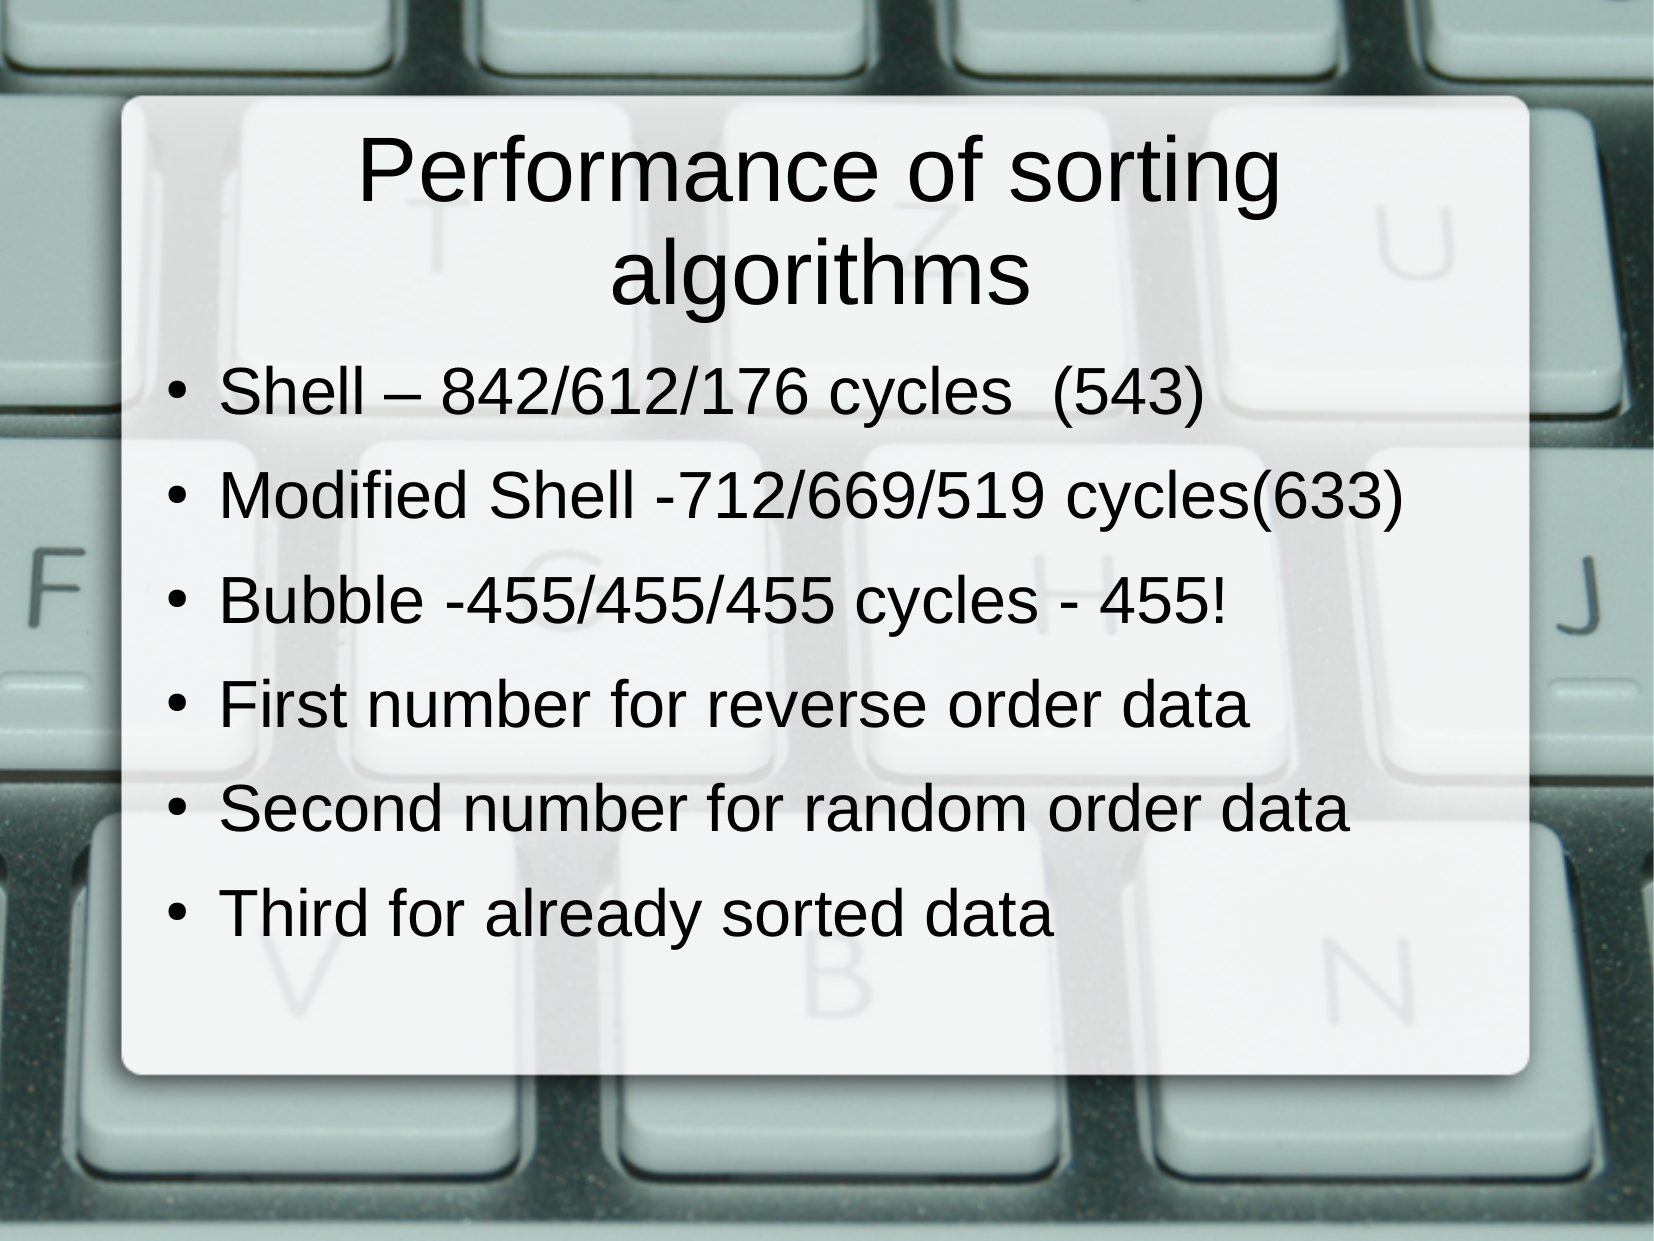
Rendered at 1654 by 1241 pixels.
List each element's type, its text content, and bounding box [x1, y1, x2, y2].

title Performance of sorting algorithms [135, 118, 1506, 324]
picture [0, 0, 1654, 1241]
list Shell – 842/612/176 cycles (543) Modified Shell -712/669/519 cycles(633) Bubble -455/455/455 cycles - 455! First number for reverse order data Second number for random order data Third for already sorted data [147, 354, 1426, 1049]
